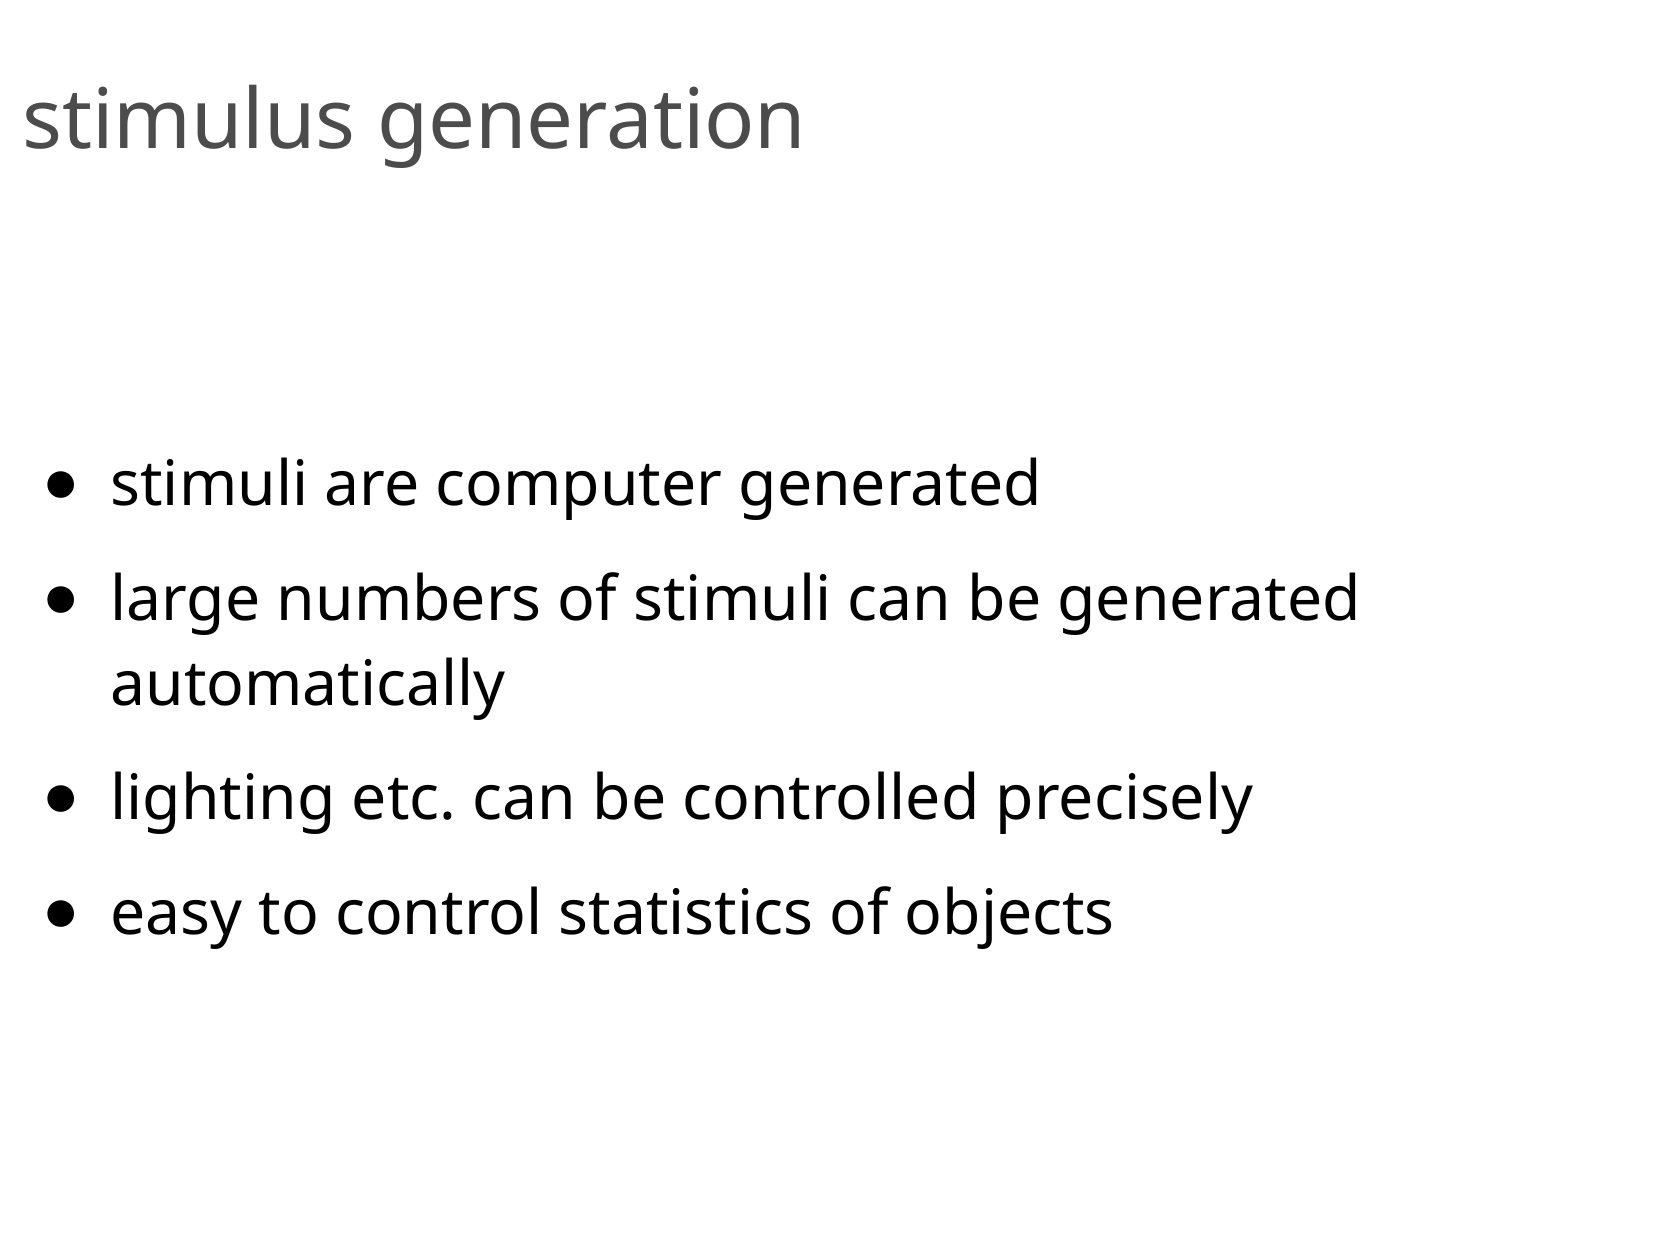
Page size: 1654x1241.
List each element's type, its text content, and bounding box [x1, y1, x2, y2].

list stimuli are computer generated large numbers of stimuli can be generated automatically lighting etc. can be controlled precisely easy to control statistics of objects [25, 226, 1654, 1166]
title stimulus generation [22, 19, 1654, 213]
